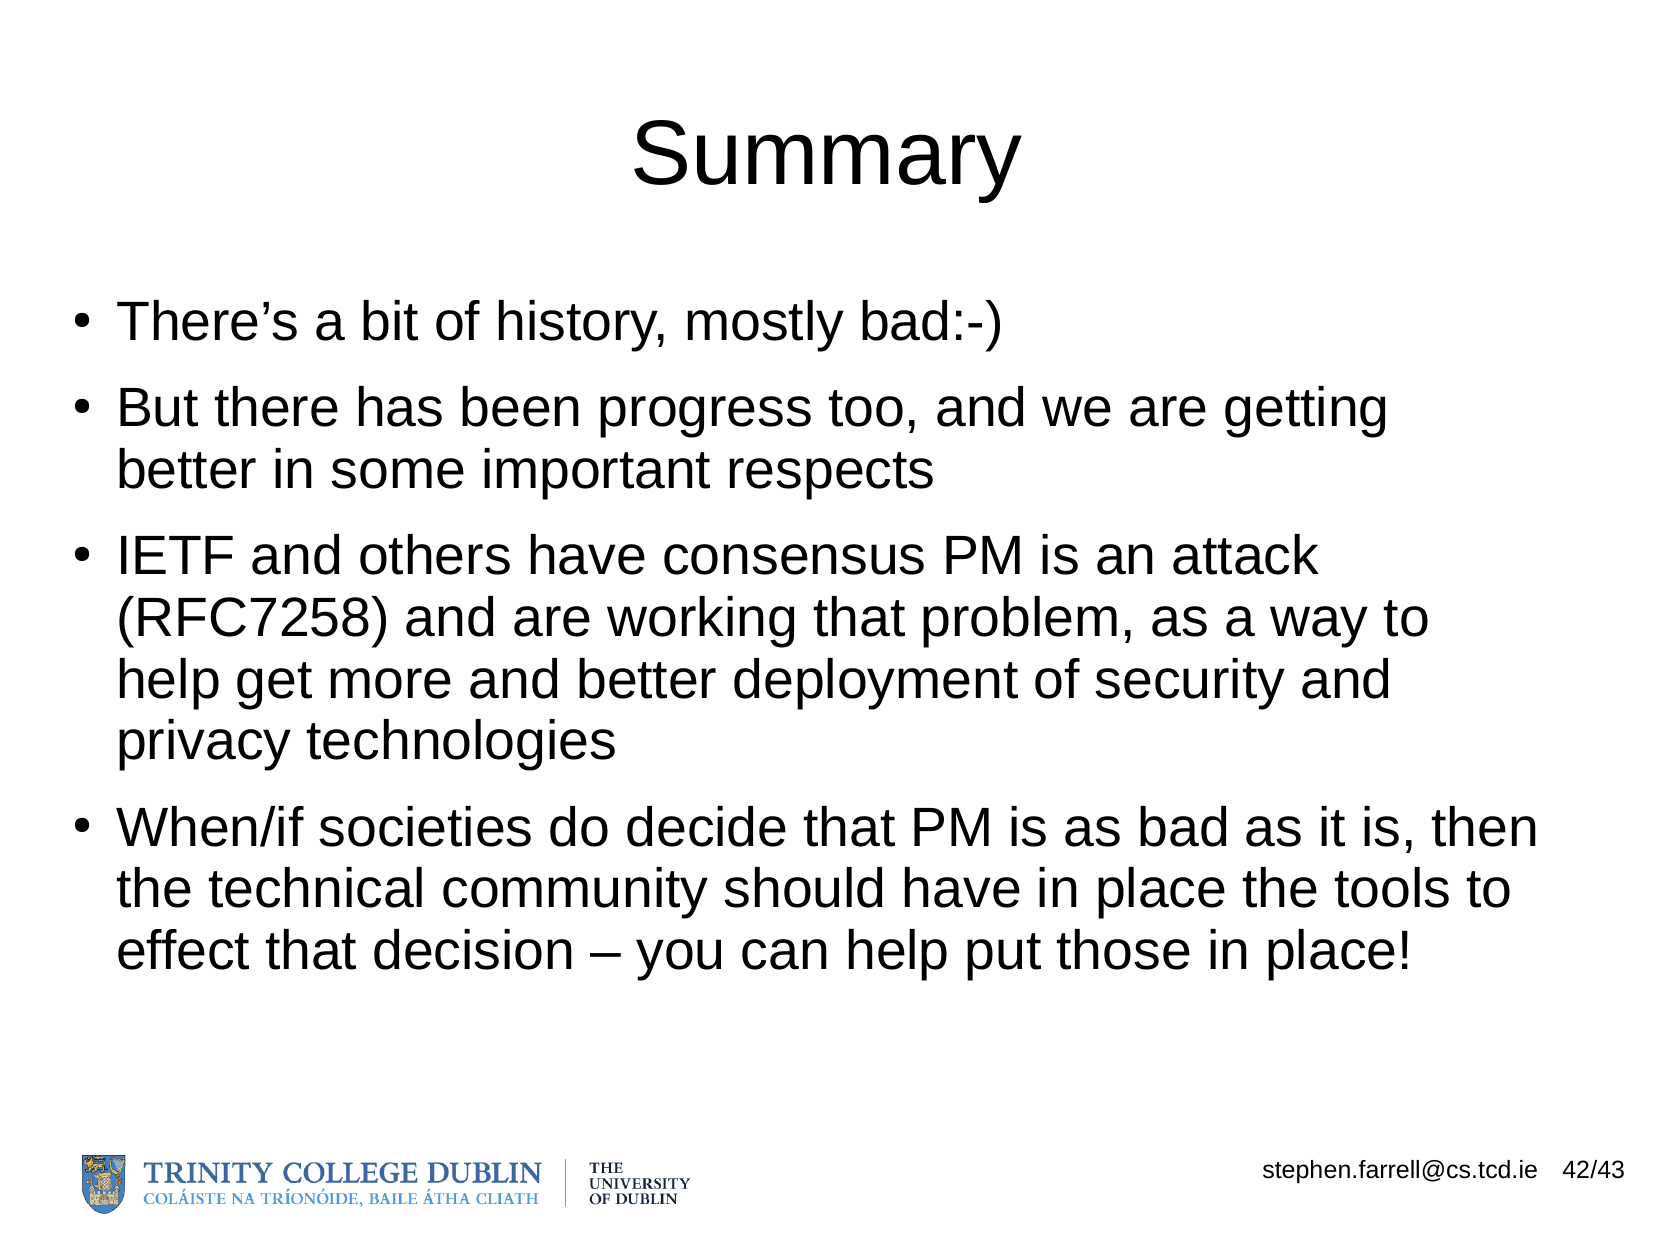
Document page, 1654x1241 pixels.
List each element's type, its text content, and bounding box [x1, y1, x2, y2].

list There’s a bit of history, mostly bad:-) But there has been progress too, and we are getting better in some important respects IETF and others have consensus PM is an attack (RFC7258) and are working that problem, as a way to help get more and better deployment of security and privacy technologies When/if societies do decide that PM is as bad as it is, then the technical community should have in place the tools to effect that decision – you can help put those in place! [57, 290, 1546, 1010]
picture [82, 1155, 694, 1214]
title Summary [82, 49, 1571, 257]
